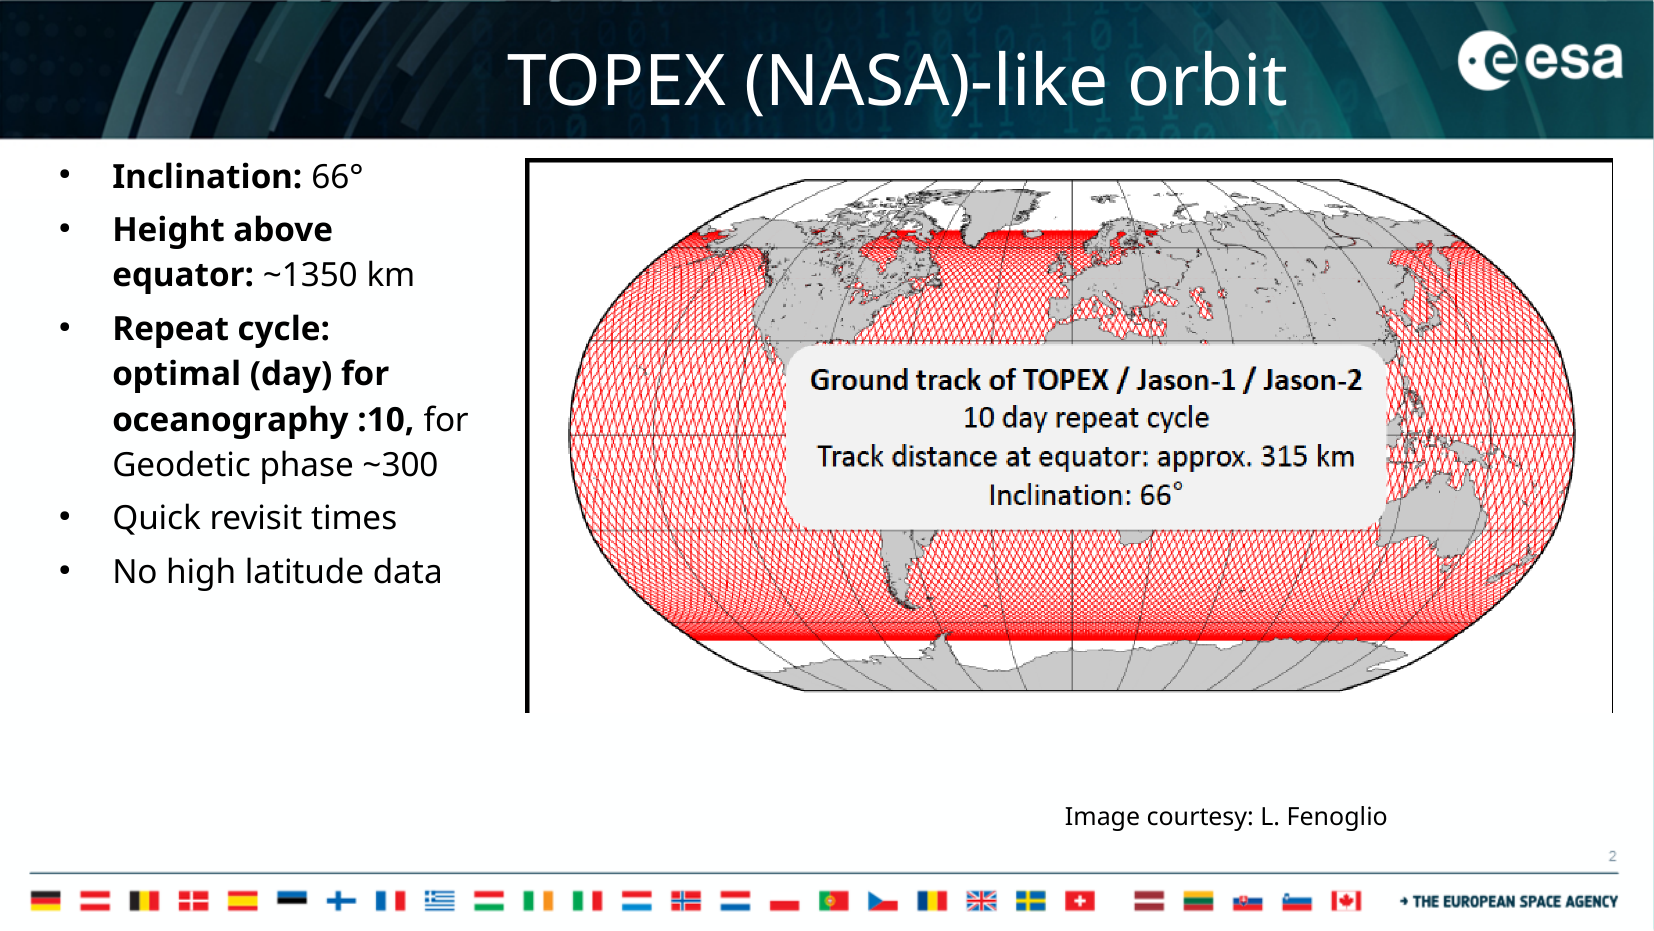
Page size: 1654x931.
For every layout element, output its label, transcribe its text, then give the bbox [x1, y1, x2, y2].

list Inclination: 66° Height above equator: ~1350 km Repeat cycle: optimal (day) for oceanography :10, for Geodetic phase ~300 Quick revisit times No high latitude data [41, 152, 484, 723]
picture [0, 0, 1654, 931]
text_box Image courtesy: L. Fenoglio [1050, 791, 1613, 867]
title TOPEX (NASA)-like orbit [225, 13, 1571, 142]
